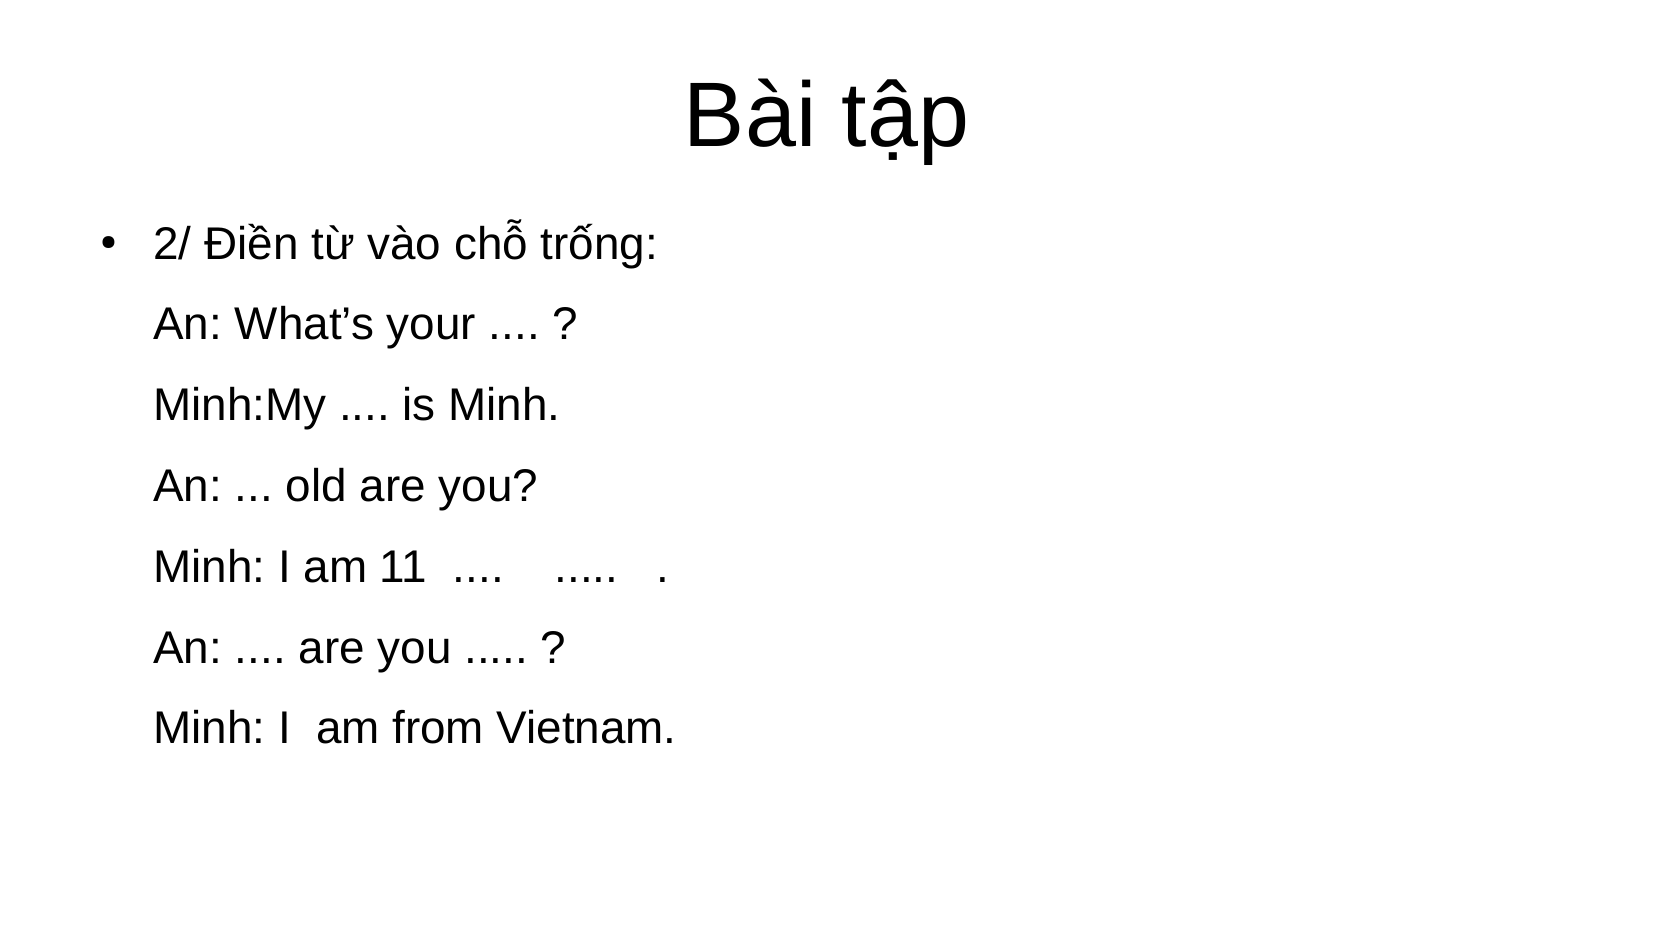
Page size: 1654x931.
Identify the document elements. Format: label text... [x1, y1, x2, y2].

list 2/ Điền từ vào chỗ trống: An: What’s your .... ? Minh:My .... is Minh. An: ... old are you? Minh: I am 11 .... ..... . An: .... are you ..... ? Minh: I am from Vietnam. [82, 217, 1571, 758]
title Bài tập [82, 37, 1571, 193]
